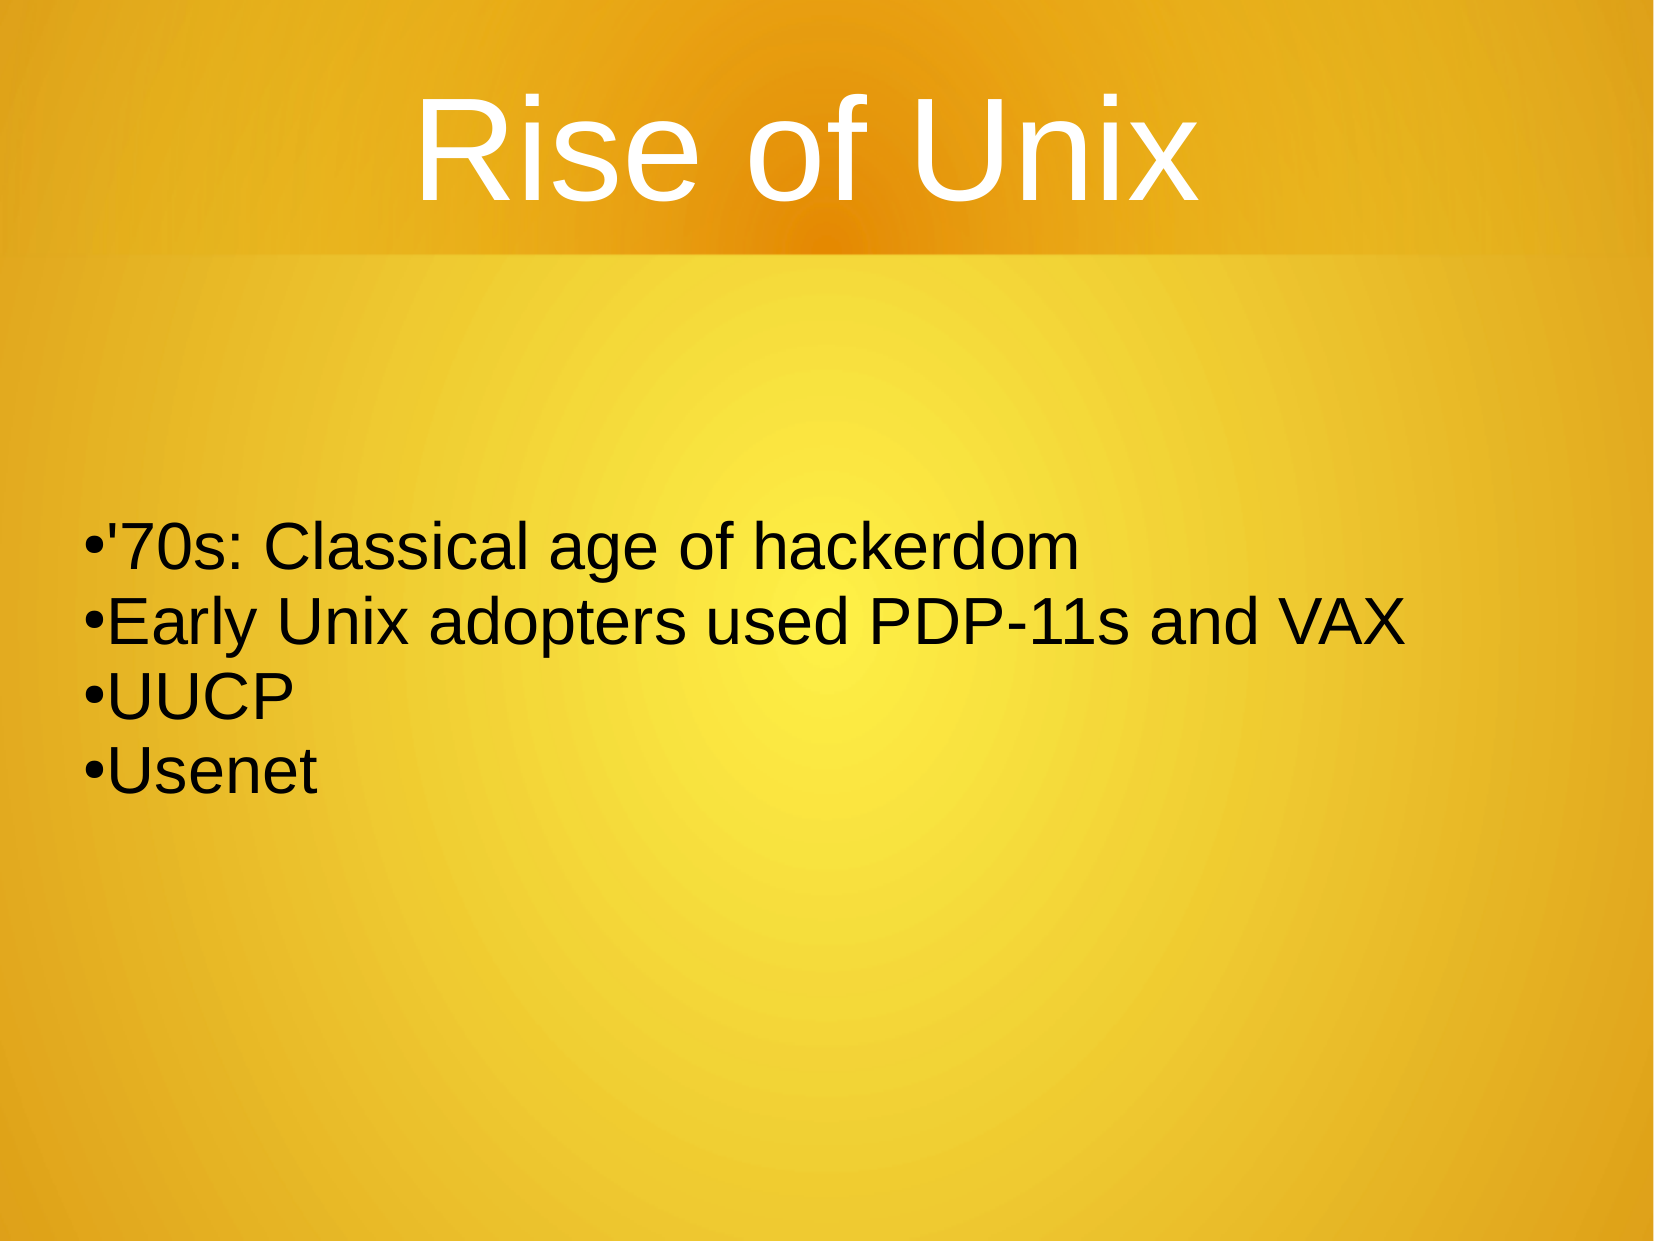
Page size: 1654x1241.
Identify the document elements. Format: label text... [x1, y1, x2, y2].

title Rise of Unix [82, 47, 1571, 252]
subtitle '70s: Classical age of hackerdom Early Unix adopters used PDP-11s and VAX UUCP Usenet [82, 299, 1571, 1019]
picture [0, 0, 1654, 1241]
